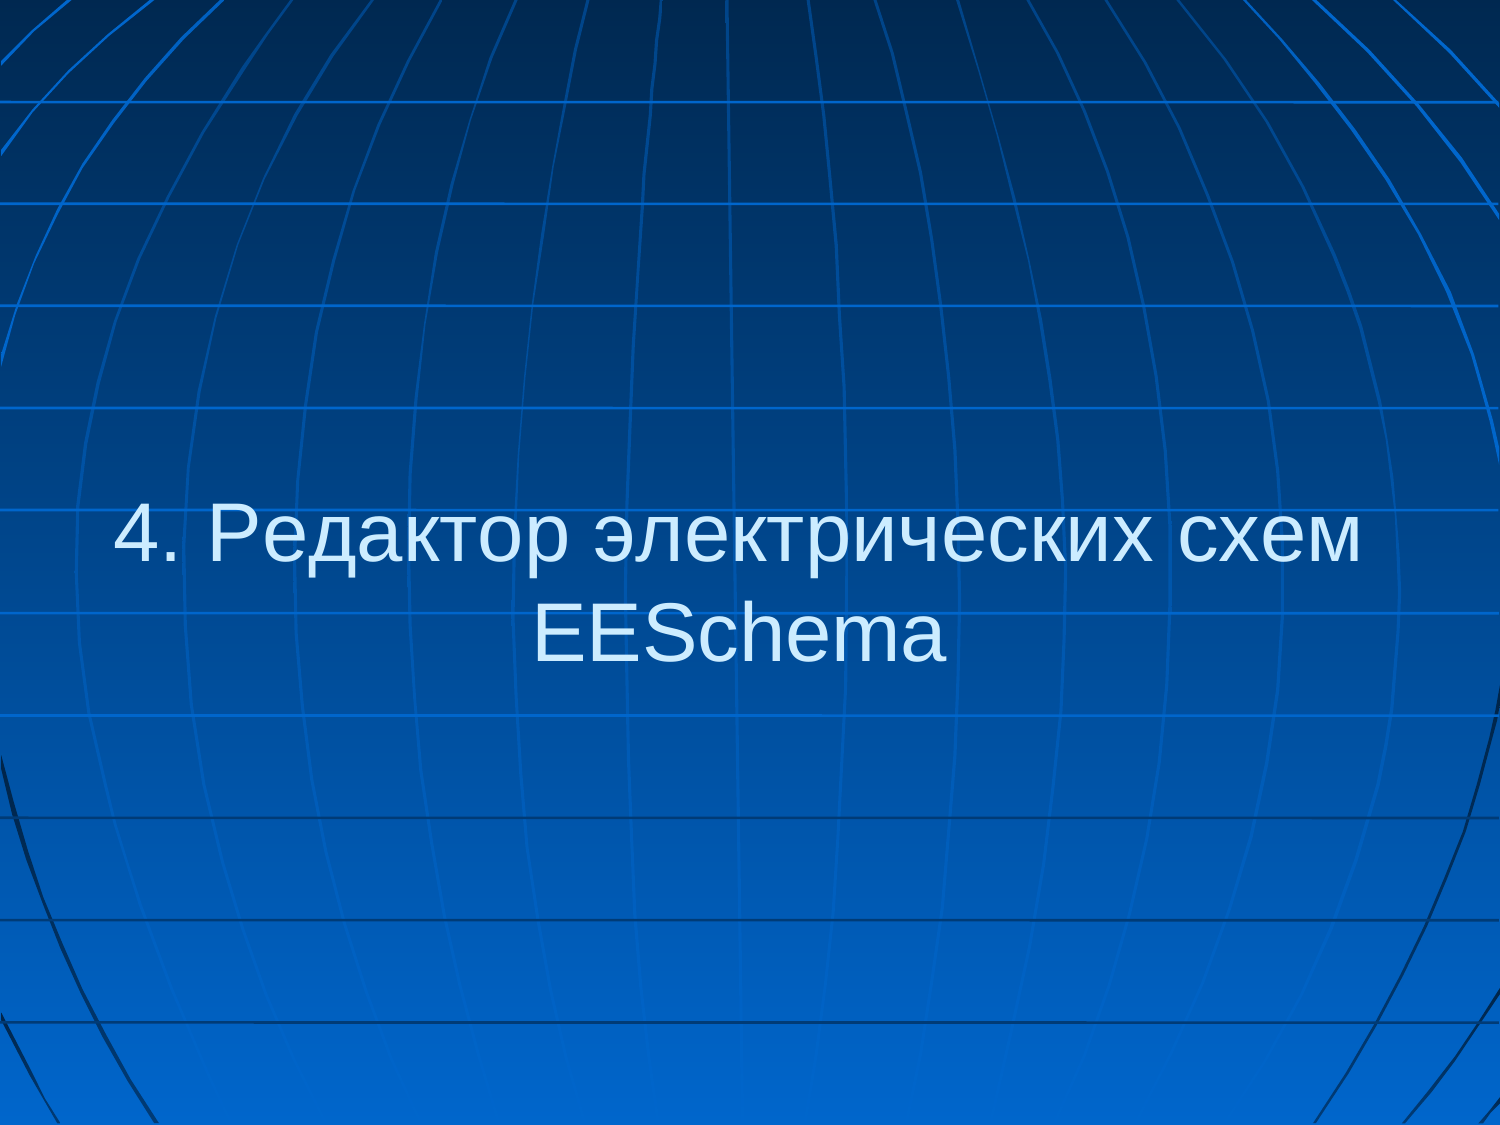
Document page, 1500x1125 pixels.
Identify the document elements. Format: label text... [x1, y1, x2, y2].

text_box 4. Редактор электрических схем EESchema [76, 497, 1402, 658]
